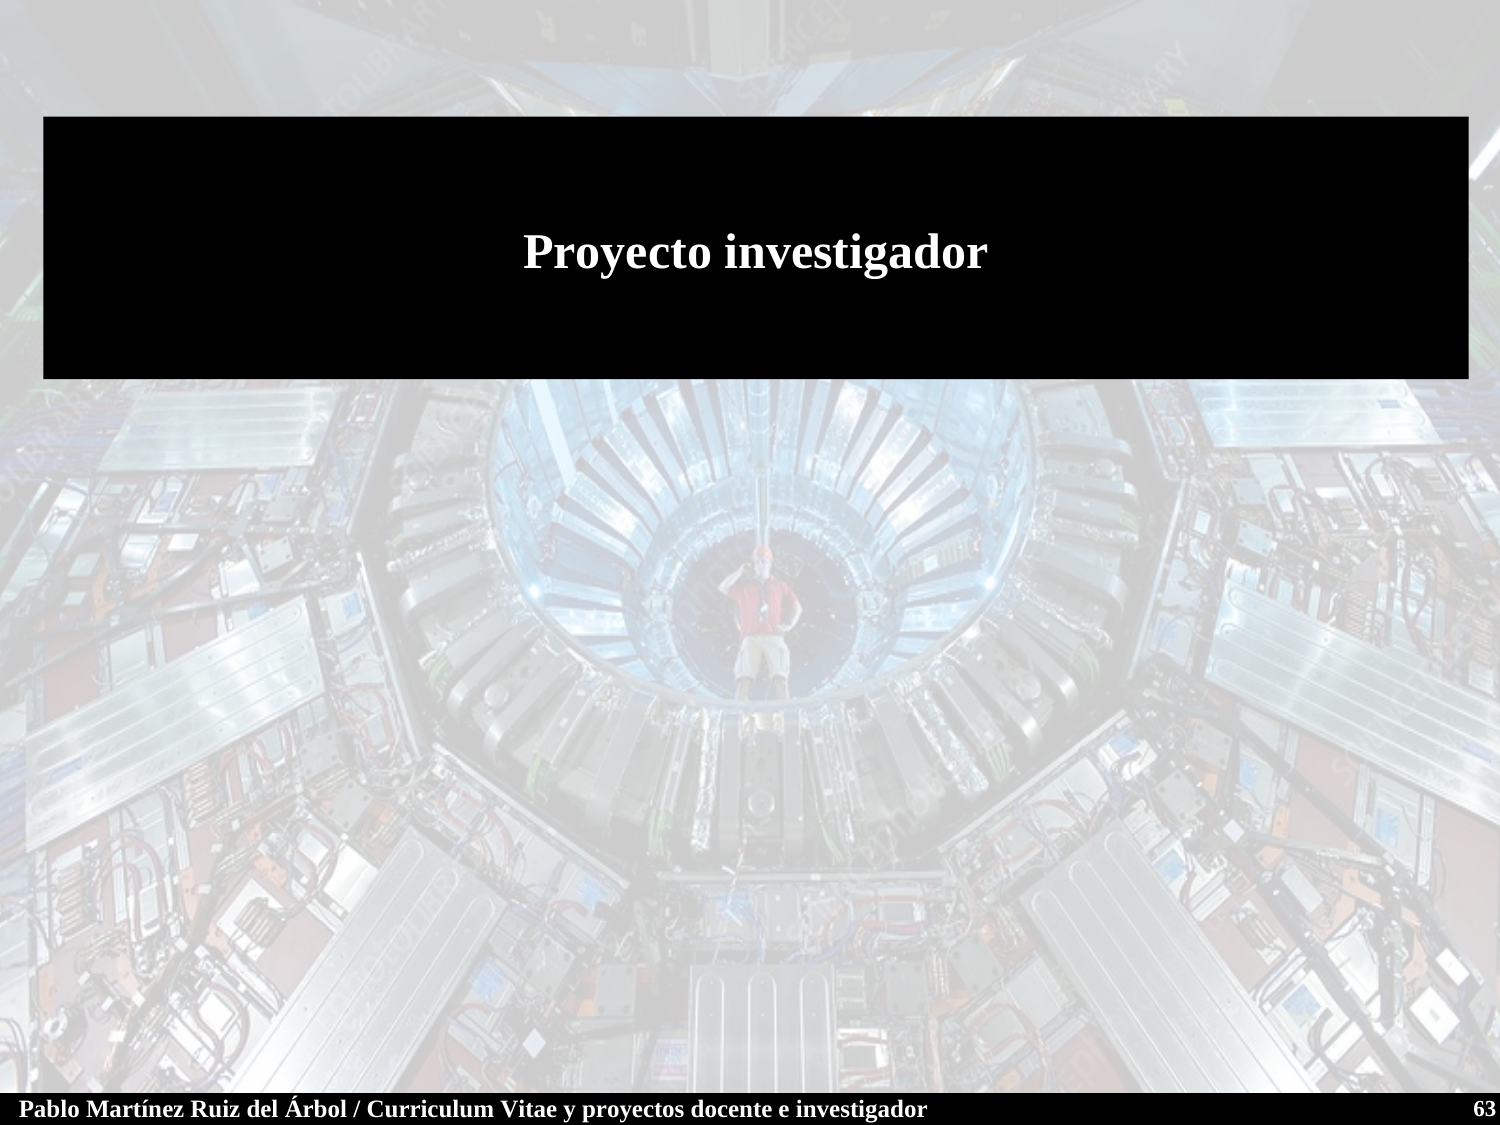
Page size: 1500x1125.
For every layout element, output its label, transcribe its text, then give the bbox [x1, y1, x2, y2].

text_box Proyecto investigador [43, 116, 1469, 380]
